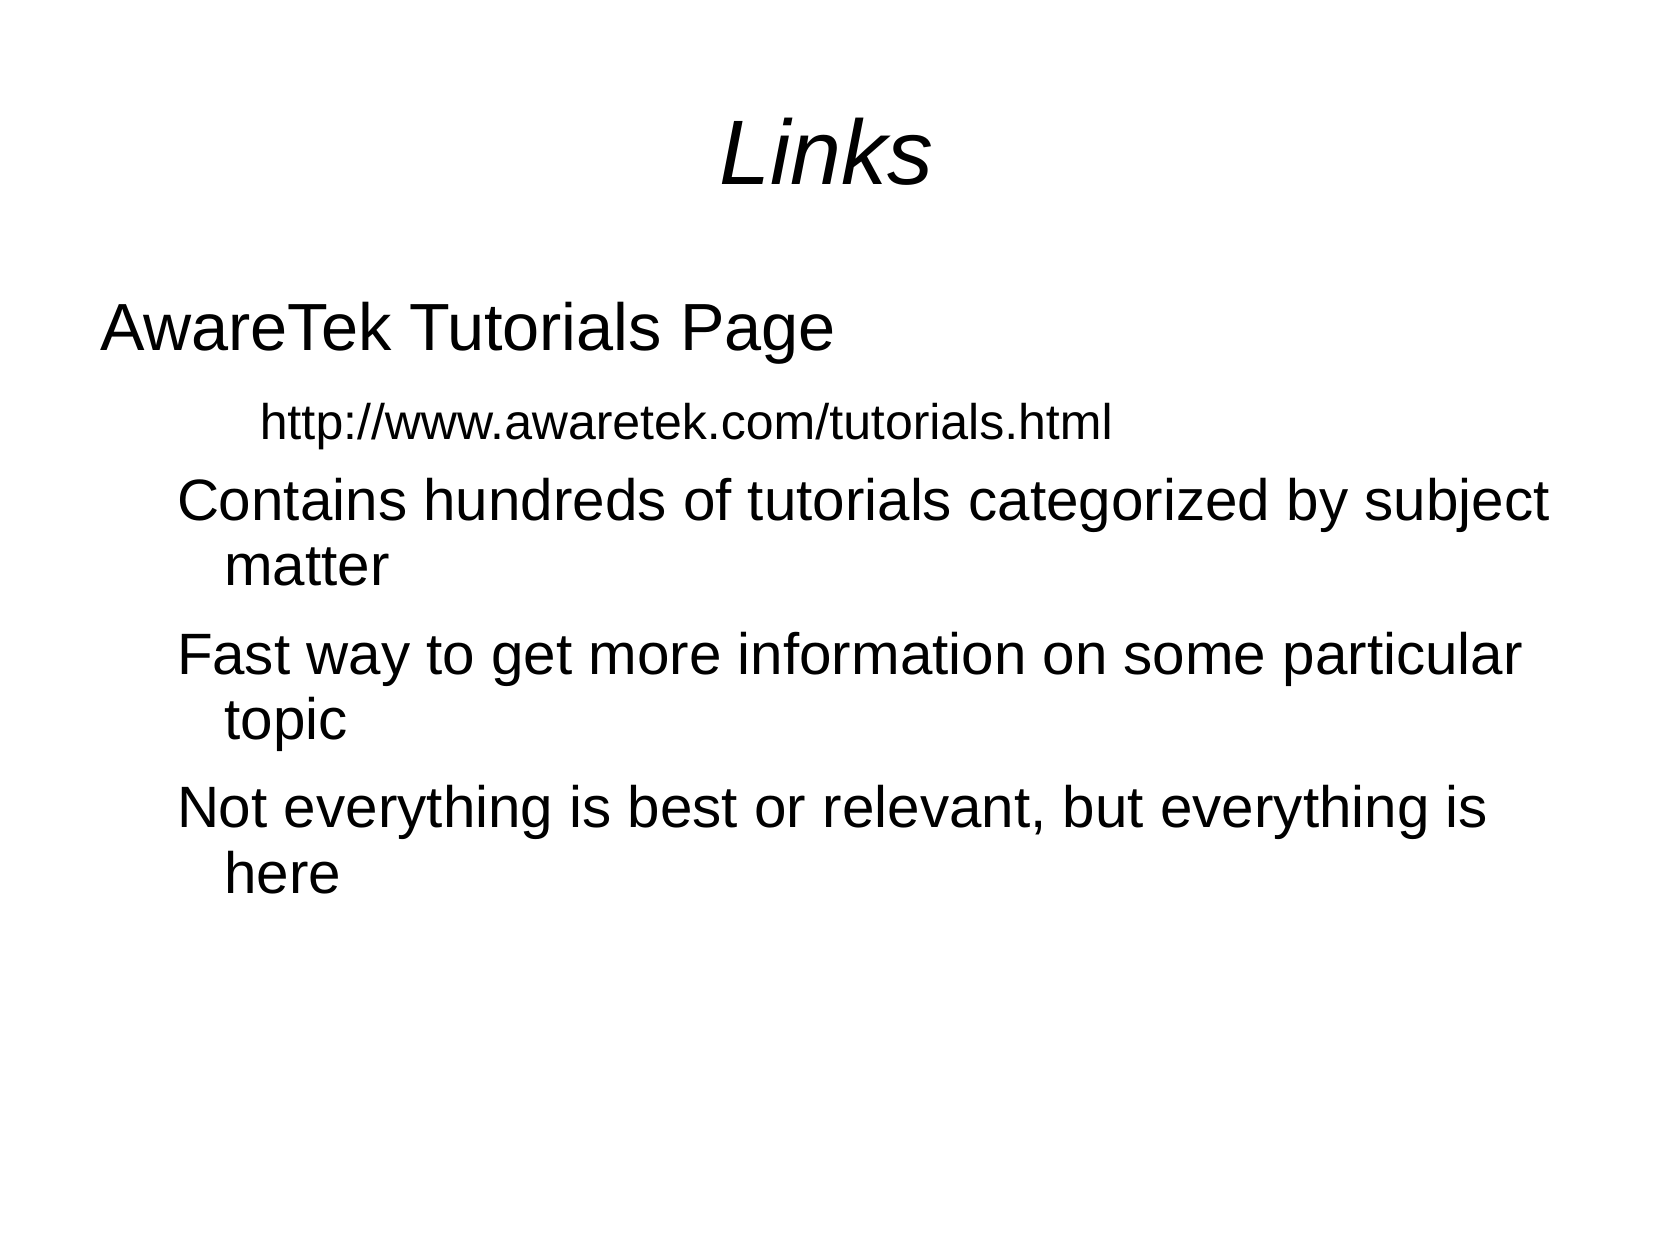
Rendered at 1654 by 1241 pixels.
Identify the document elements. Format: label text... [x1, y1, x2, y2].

list AwareTek Tutorials Page http://www.awaretek.com/tutorials.html Contains hundreds of tutorials categorized by subject matter Fast way to get more information on some particular topic Not everything is best or relevant, but everything is here [82, 290, 1571, 1094]
title Links [82, 56, 1571, 250]
